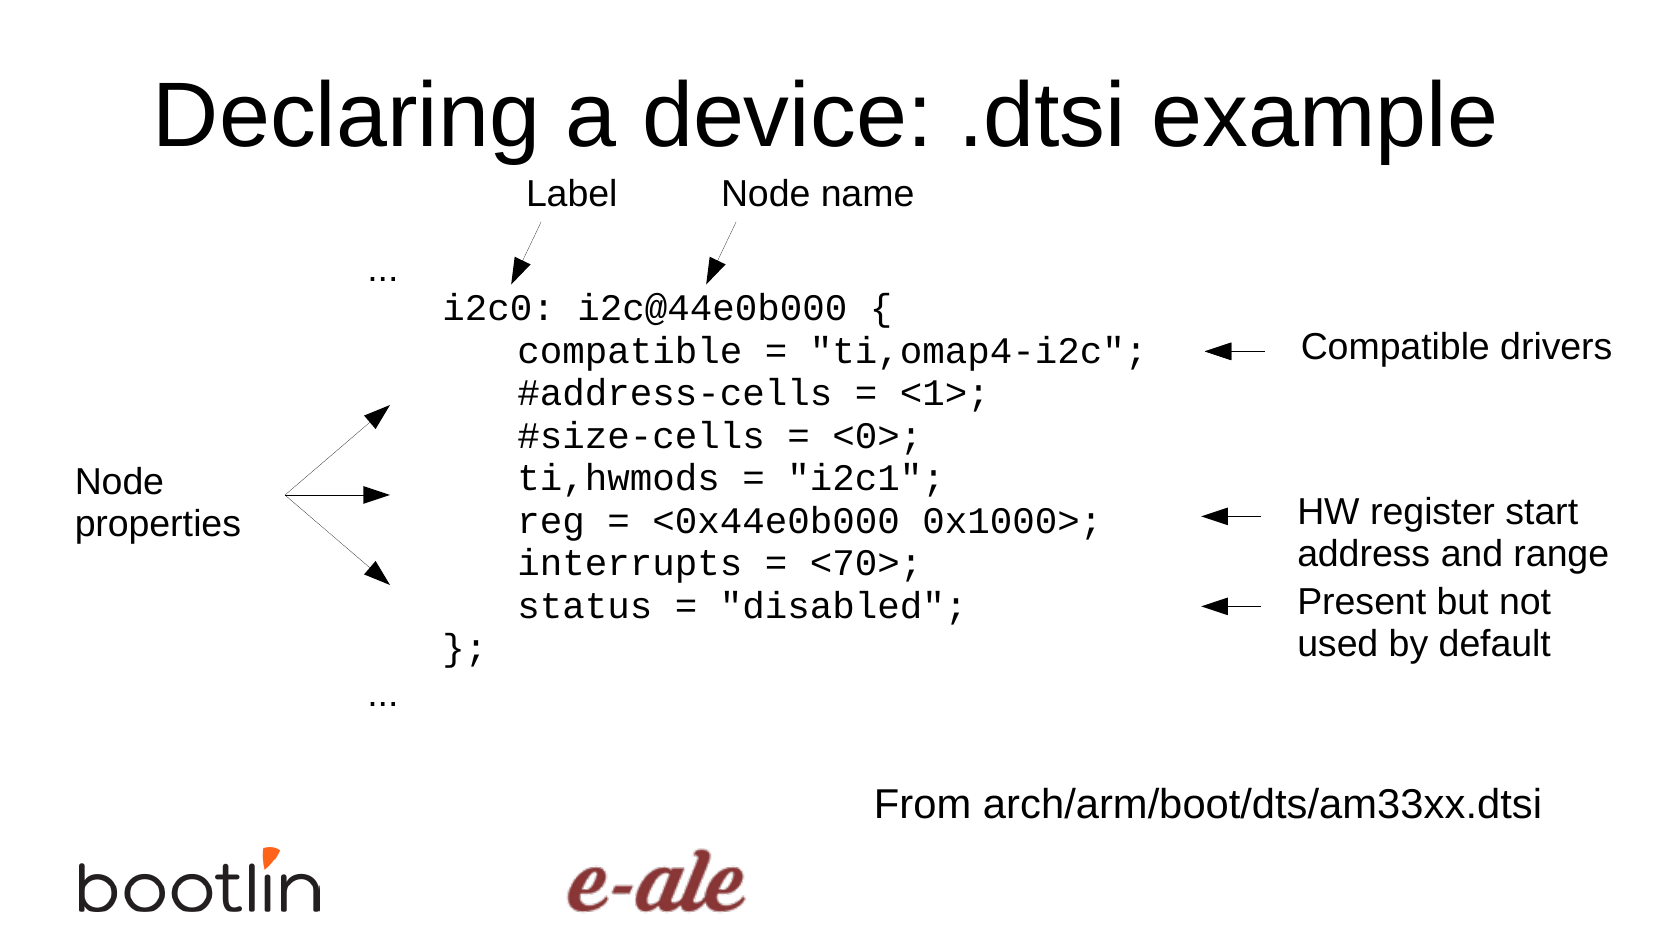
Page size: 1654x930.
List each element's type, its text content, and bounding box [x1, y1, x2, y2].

text_box Node properties [287, 453, 402, 552]
text_box ... i2c0: i2c@44e0b000 { compatible = "ti,omap4-i2c"; #address-cells = <1>; #size-cells = <0>; ti,hwmods = "i2c1"; reg = <0x44e0b000 0x1000>; interrupts = <70>; status = "disabled"; }; ... [352, 240, 1208, 764]
text_box Label [511, 165, 633, 222]
list From arch/arm/boot/dts/am33xx.dtsi [873, 780, 1602, 841]
text_box Node name [706, 165, 930, 222]
text_box Compatible drivers [1286, 318, 1628, 376]
text_box Present but not used by default [1282, 573, 1567, 672]
text_box HW register start address and range [1282, 483, 1624, 582]
title Declaring a device: .dtsi example [82, 37, 1571, 193]
picture [565, 847, 749, 915]
picture [79, 847, 320, 912]
text_box Node properties [60, 453, 350, 552]
